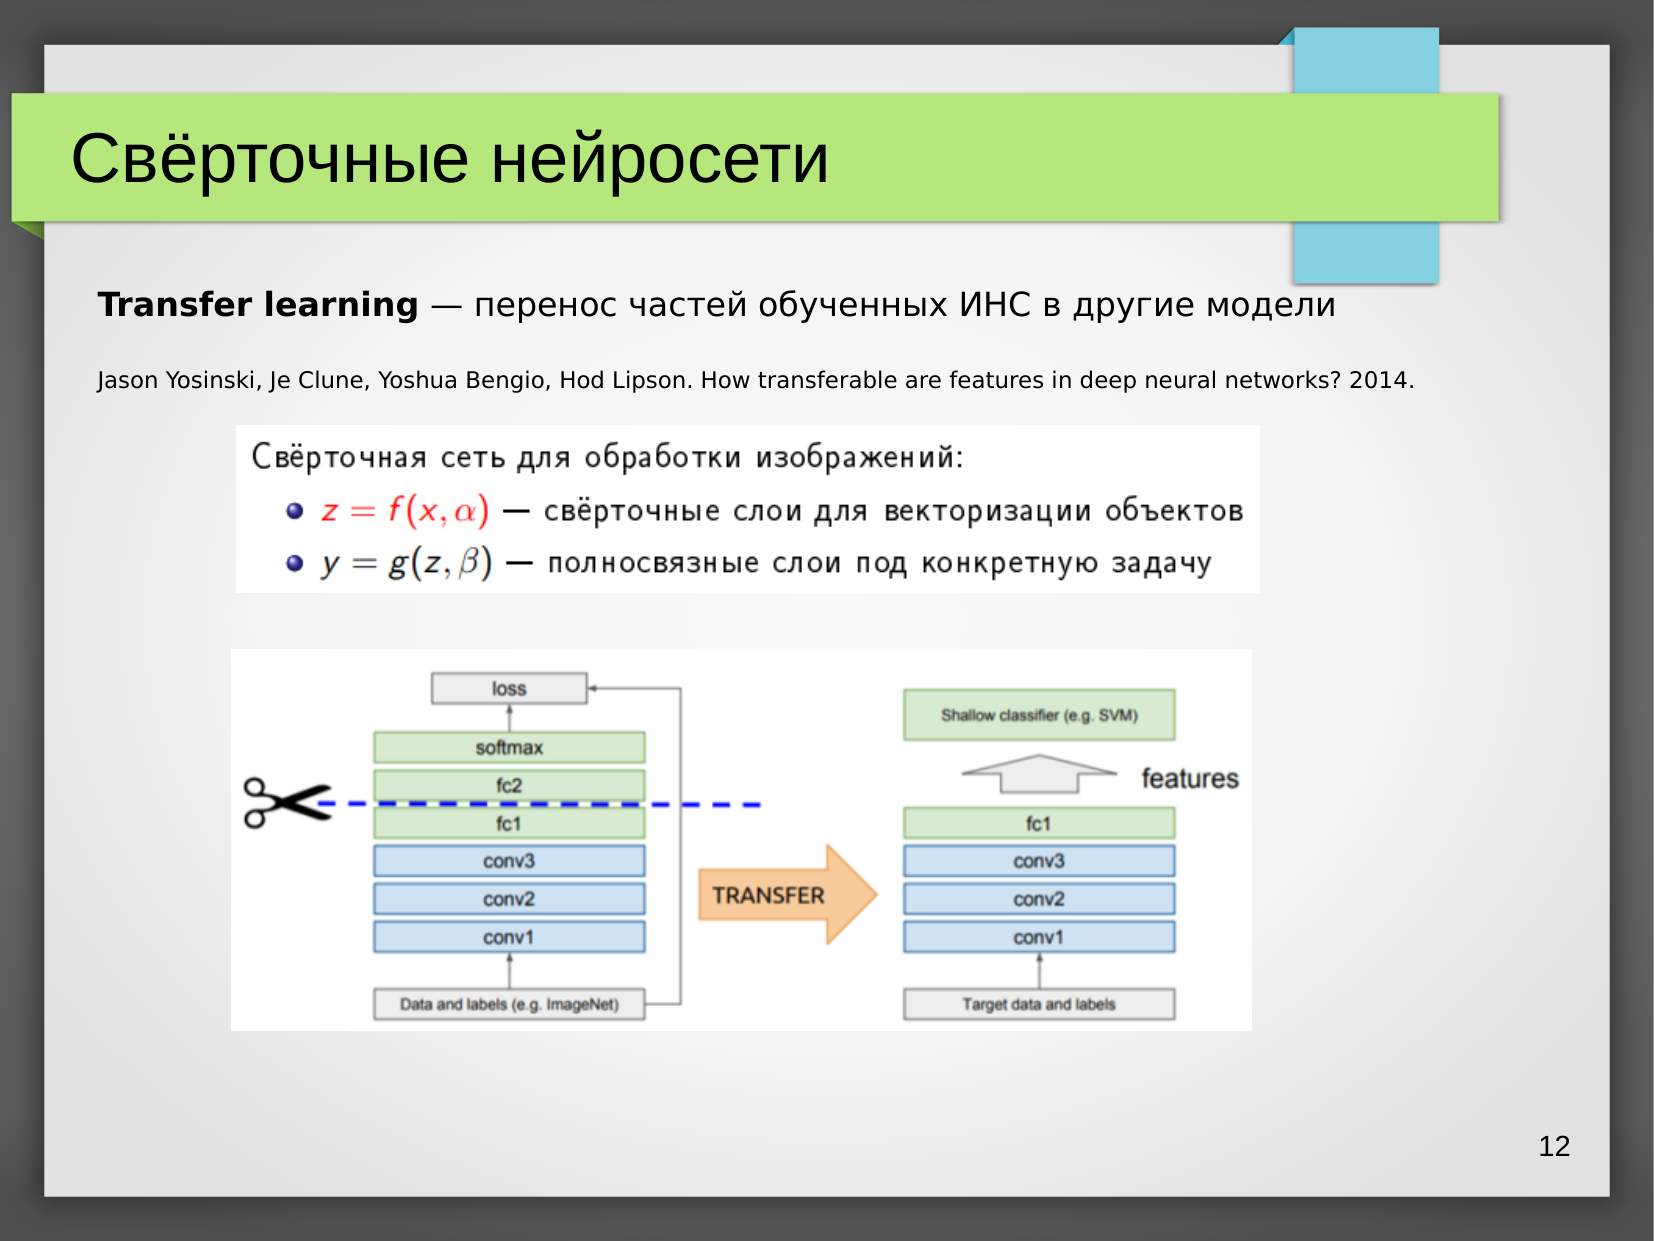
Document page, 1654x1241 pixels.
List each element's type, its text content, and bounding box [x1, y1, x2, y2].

picture [0, 0, 1654, 1241]
text_box Transfer learning — перенос частей обученных ИНС в другие модели Jason Yosinski, Je Clune, Yoshua Bengio, Hod Lipson. How transferable are features in deep neural networks? 2014. [82, 277, 1595, 402]
title Свёрточные нейросети [70, 118, 1205, 199]
